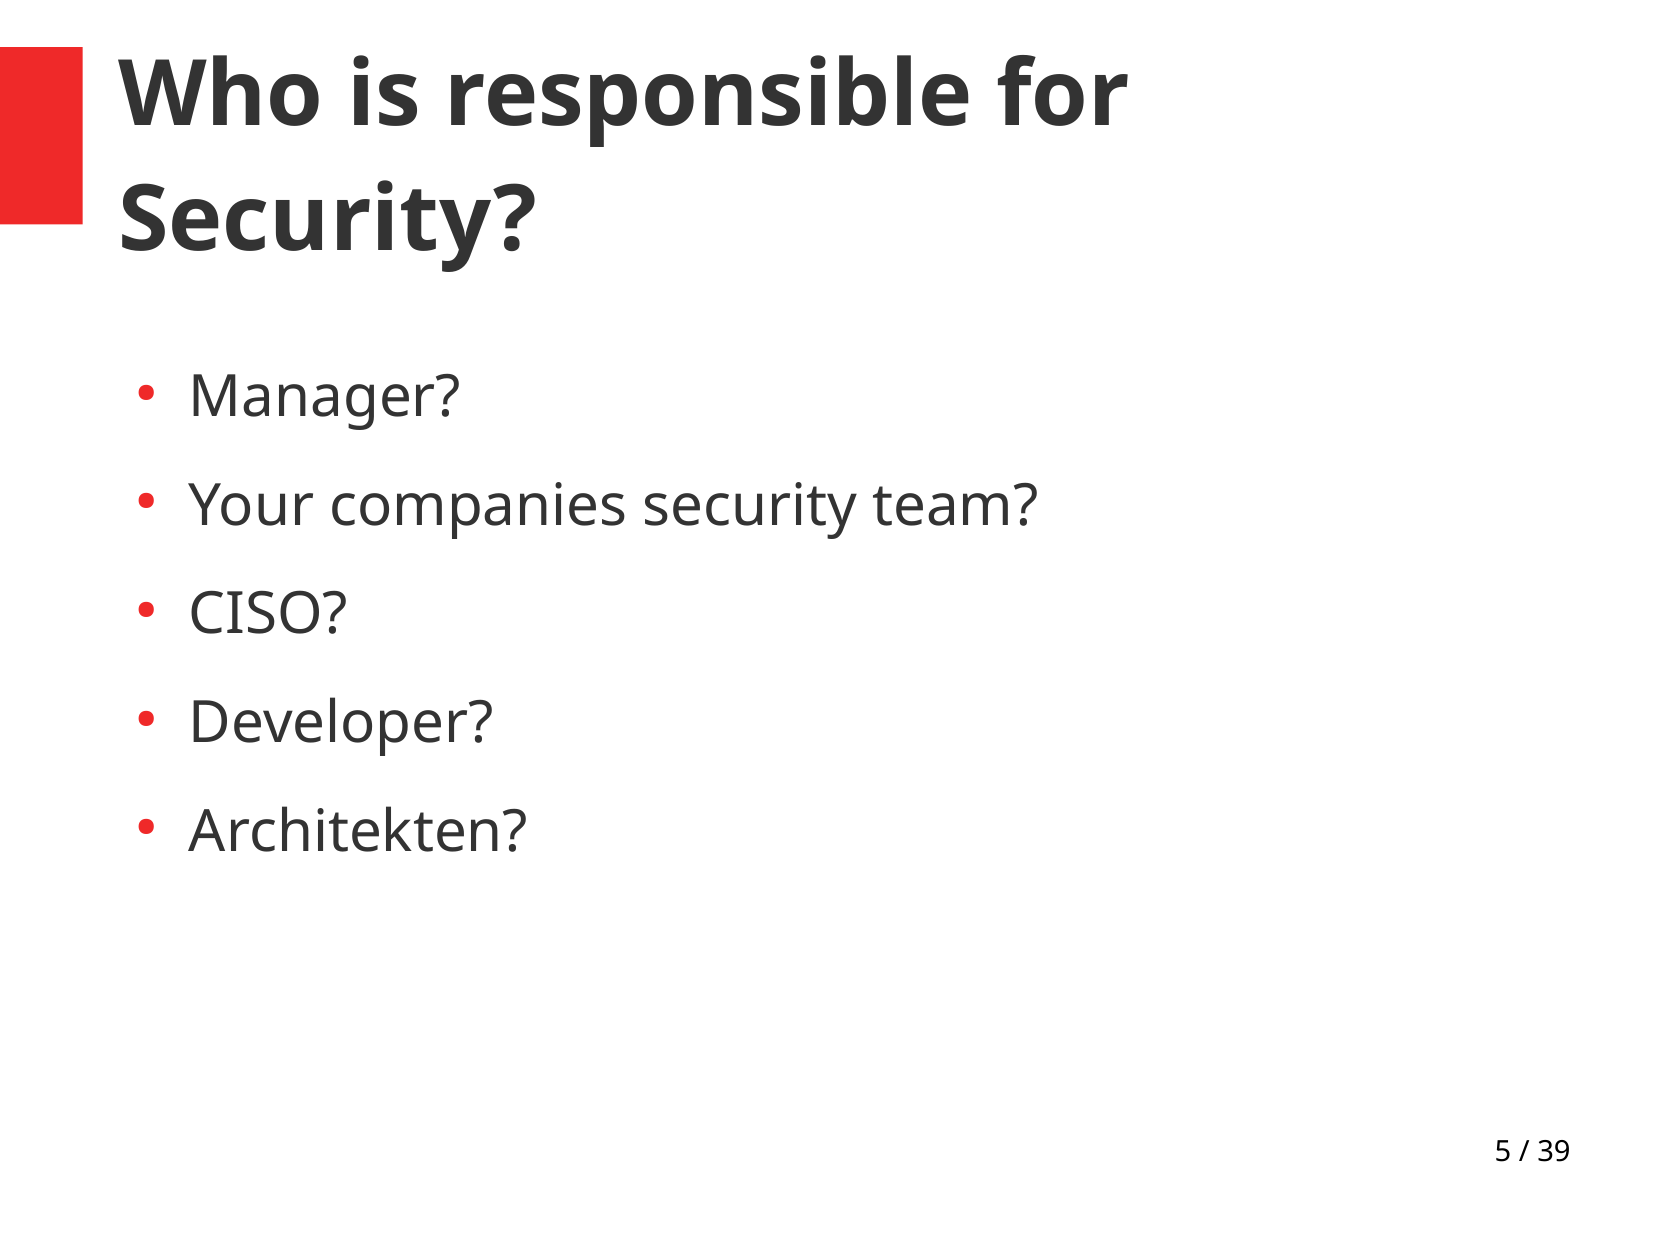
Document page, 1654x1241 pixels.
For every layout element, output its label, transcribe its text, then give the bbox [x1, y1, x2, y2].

title Who is responsible for Security? [118, 23, 1571, 283]
list Manager? Your companies security team? CISO? Developer? Architekten? [118, 354, 1536, 1074]
